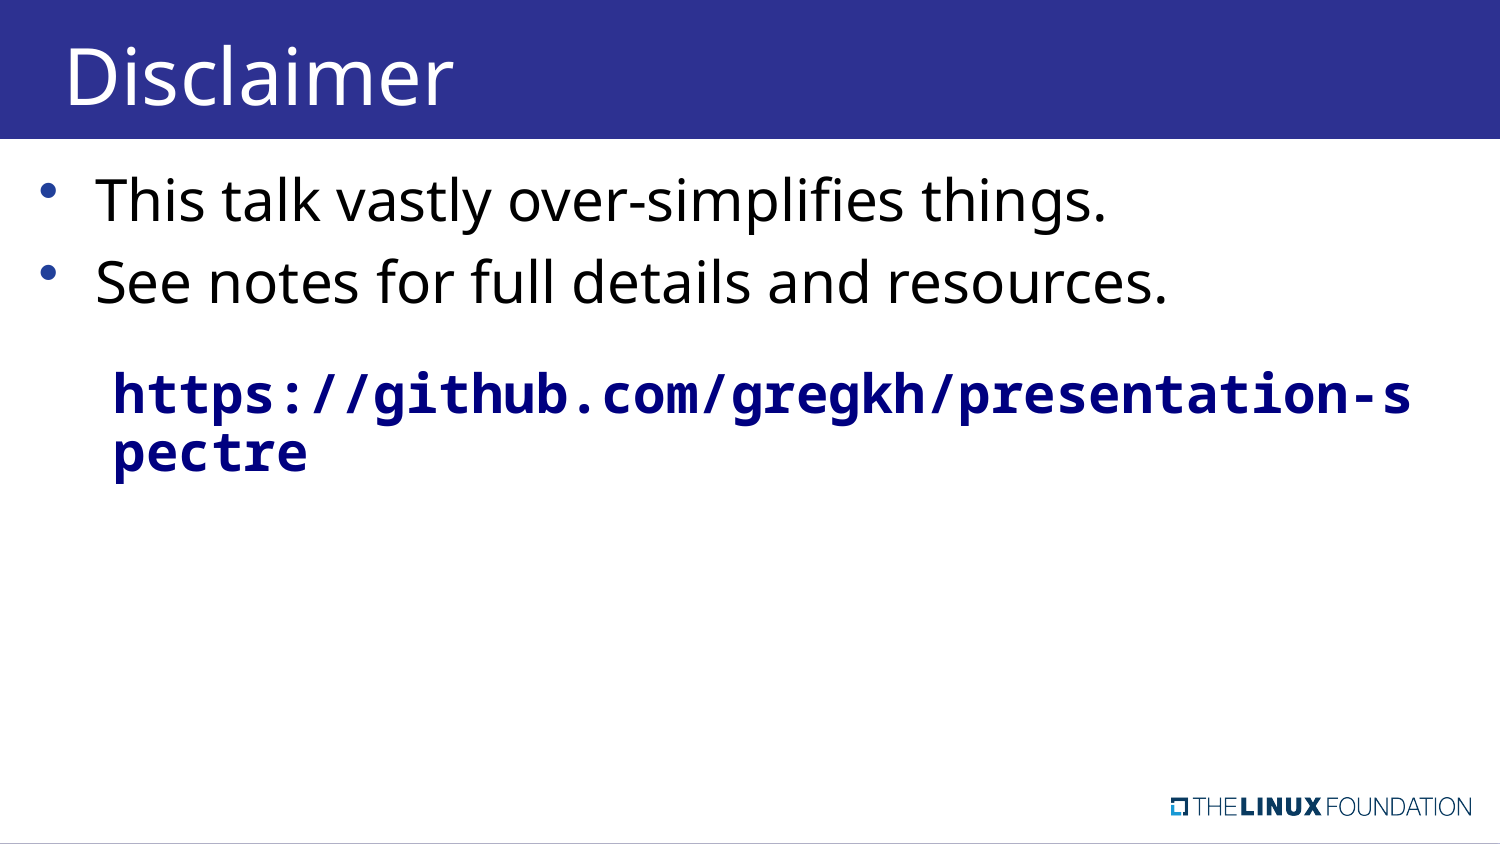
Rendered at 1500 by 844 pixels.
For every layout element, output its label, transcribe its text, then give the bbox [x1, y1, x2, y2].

text_box https://github.com/gregkh/presentation-spectre [99, 348, 1435, 456]
list This talk vastly over-simplifies things. See notes for full details and resources. [23, 155, 1390, 376]
title Disclaimer [48, 7, 1425, 140]
picture [1171, 797, 1471, 816]
